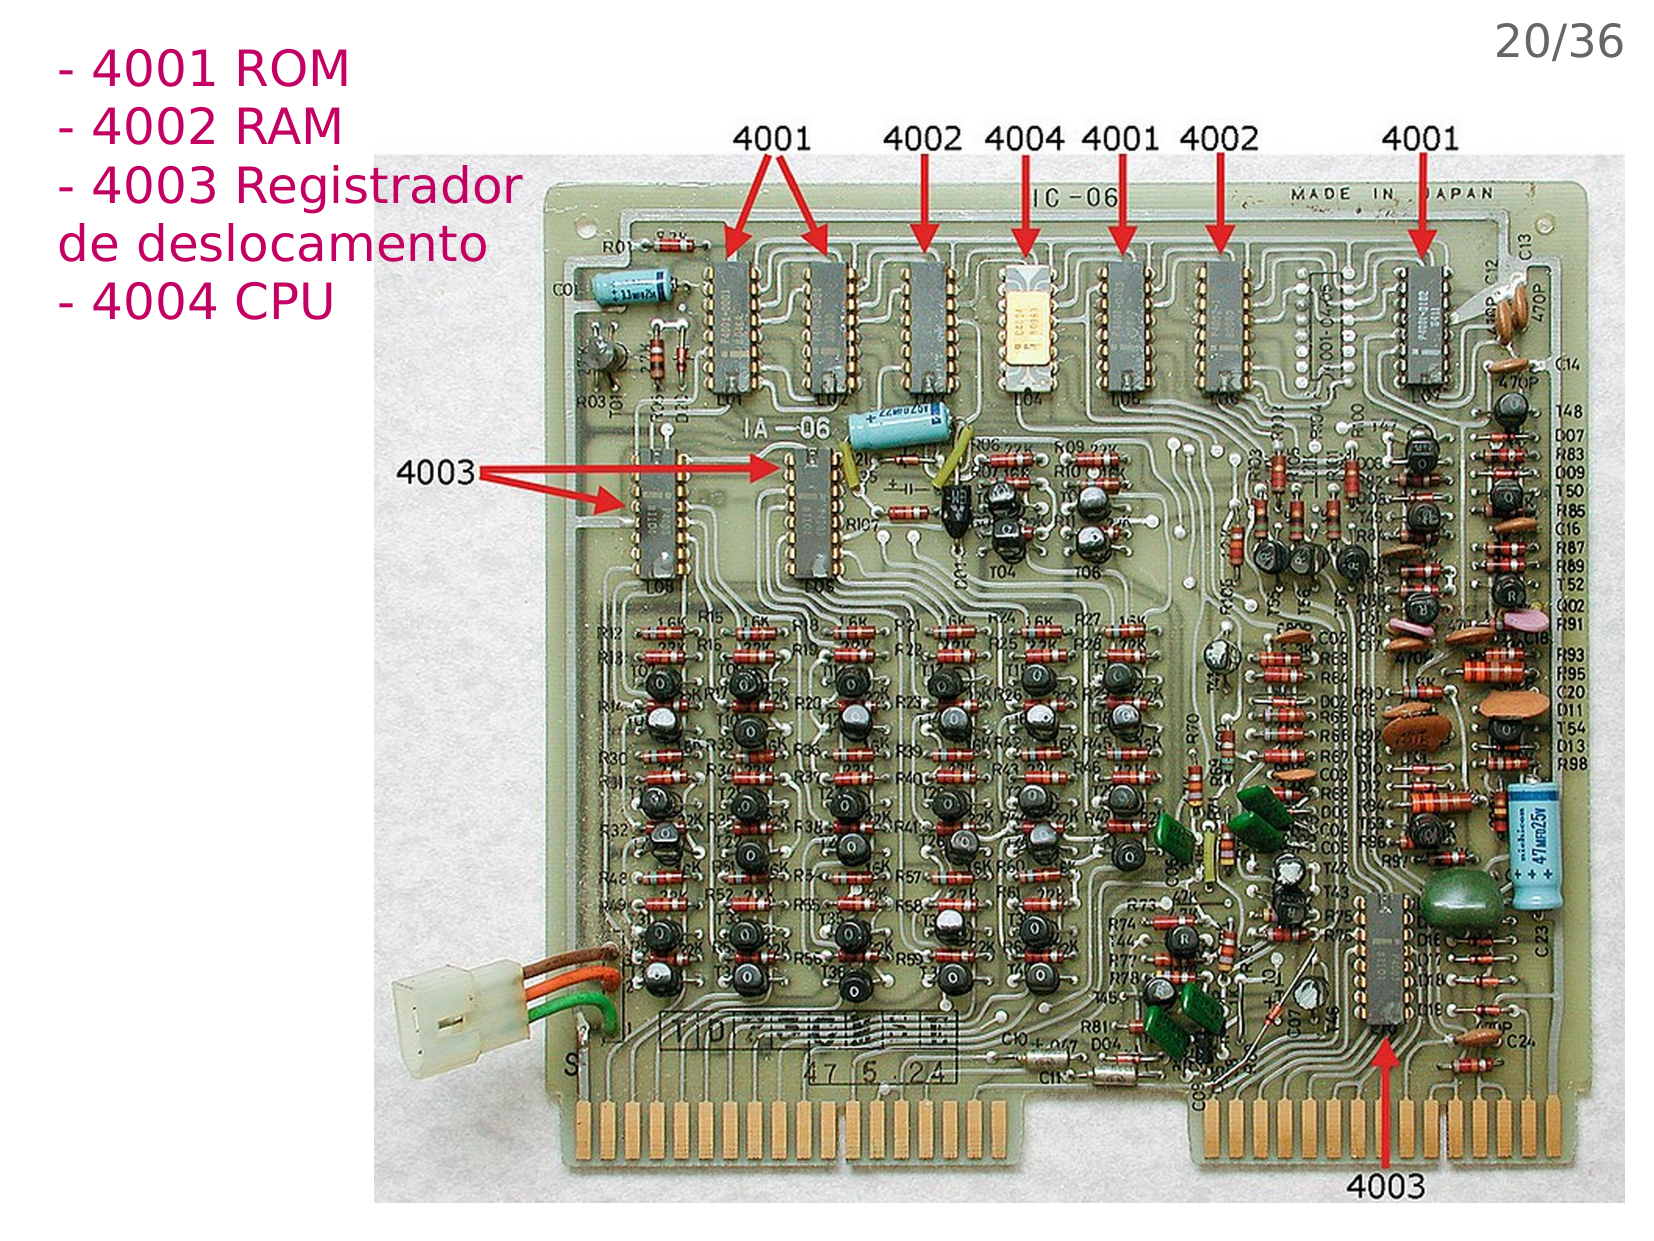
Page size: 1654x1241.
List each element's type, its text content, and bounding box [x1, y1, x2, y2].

picture [374, 118, 1625, 1203]
text_box - 4001 ROM - 4002 RAM - 4003 Registrador de deslocamento - 4004 CPU [43, 32, 605, 388]
